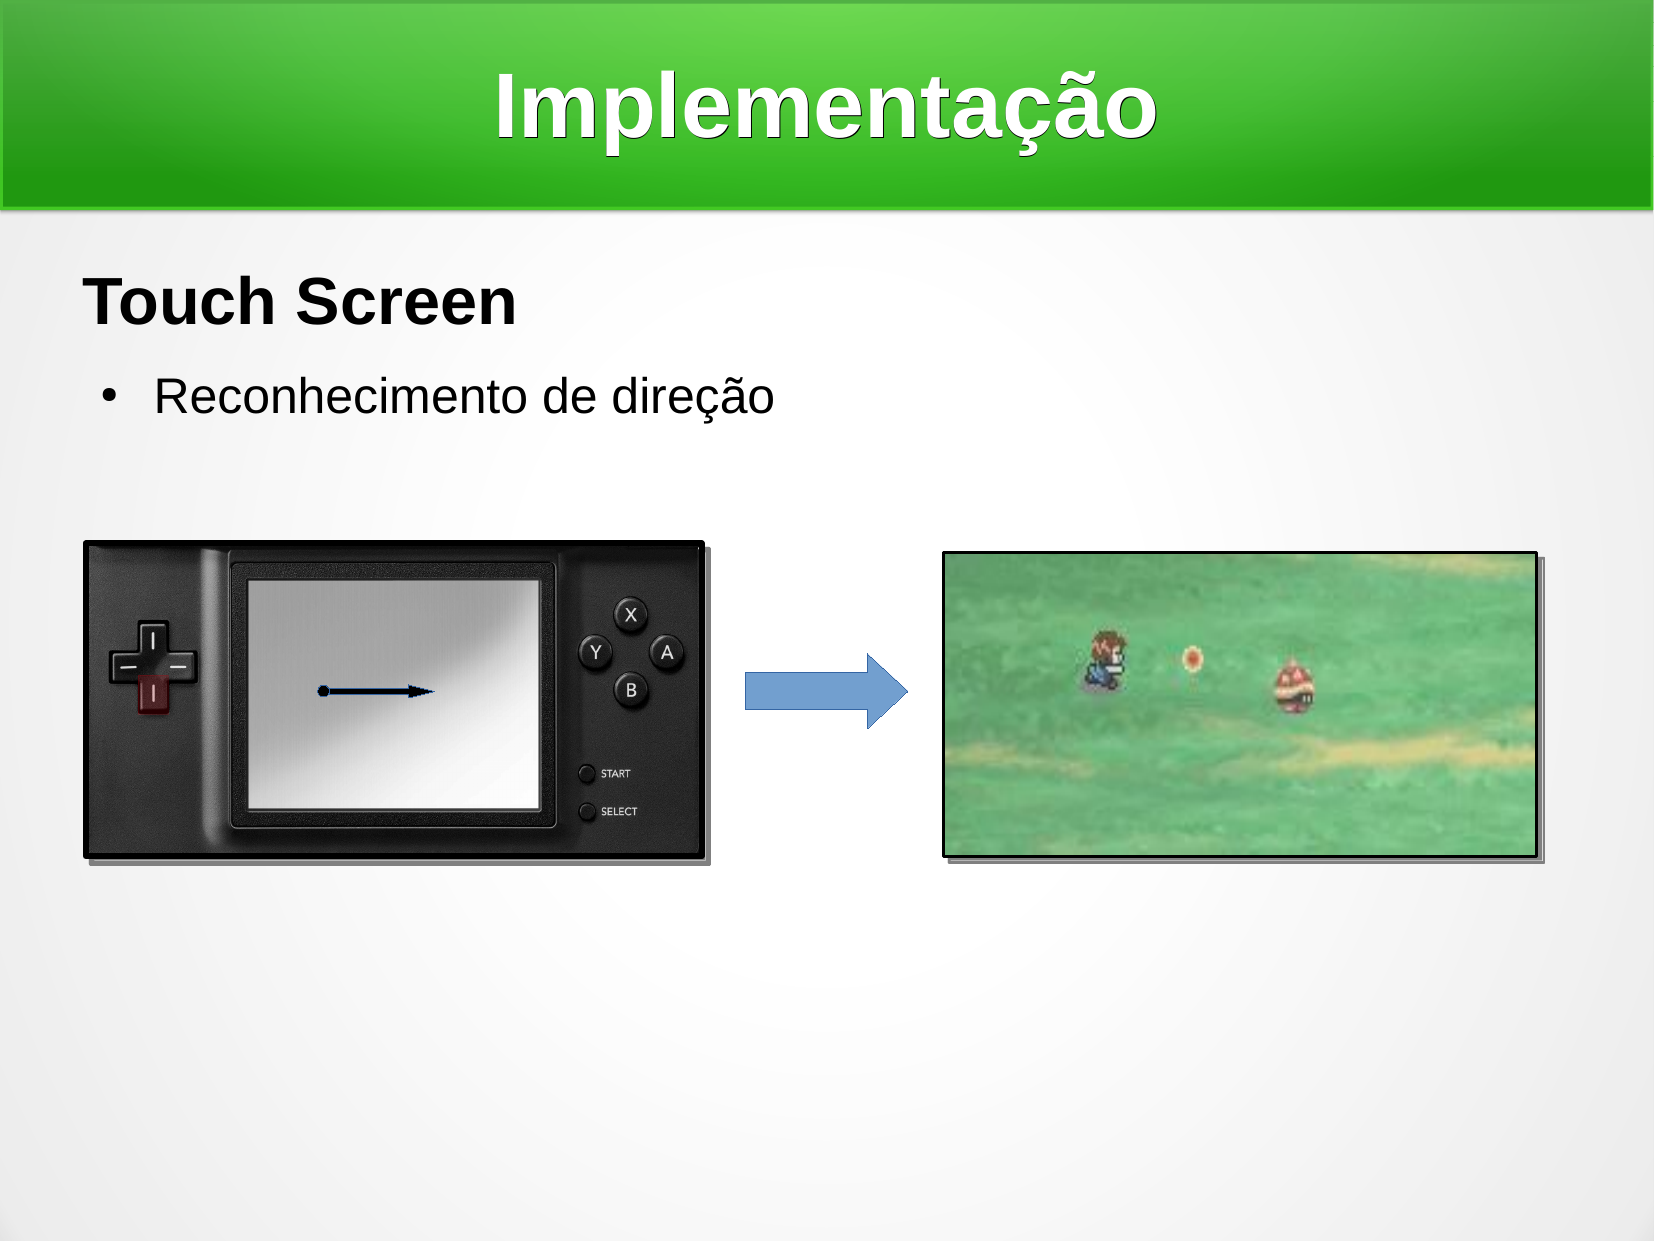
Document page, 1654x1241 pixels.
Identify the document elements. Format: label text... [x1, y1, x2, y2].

text_box [745, 653, 908, 729]
text_box [317, 684, 435, 698]
list Touch Screen Reconhecimento de direção [82, 257, 1571, 978]
title Implementação [82, 35, 1571, 178]
picture [88, 546, 699, 854]
picture [944, 553, 1536, 855]
text_box [138, 675, 169, 715]
